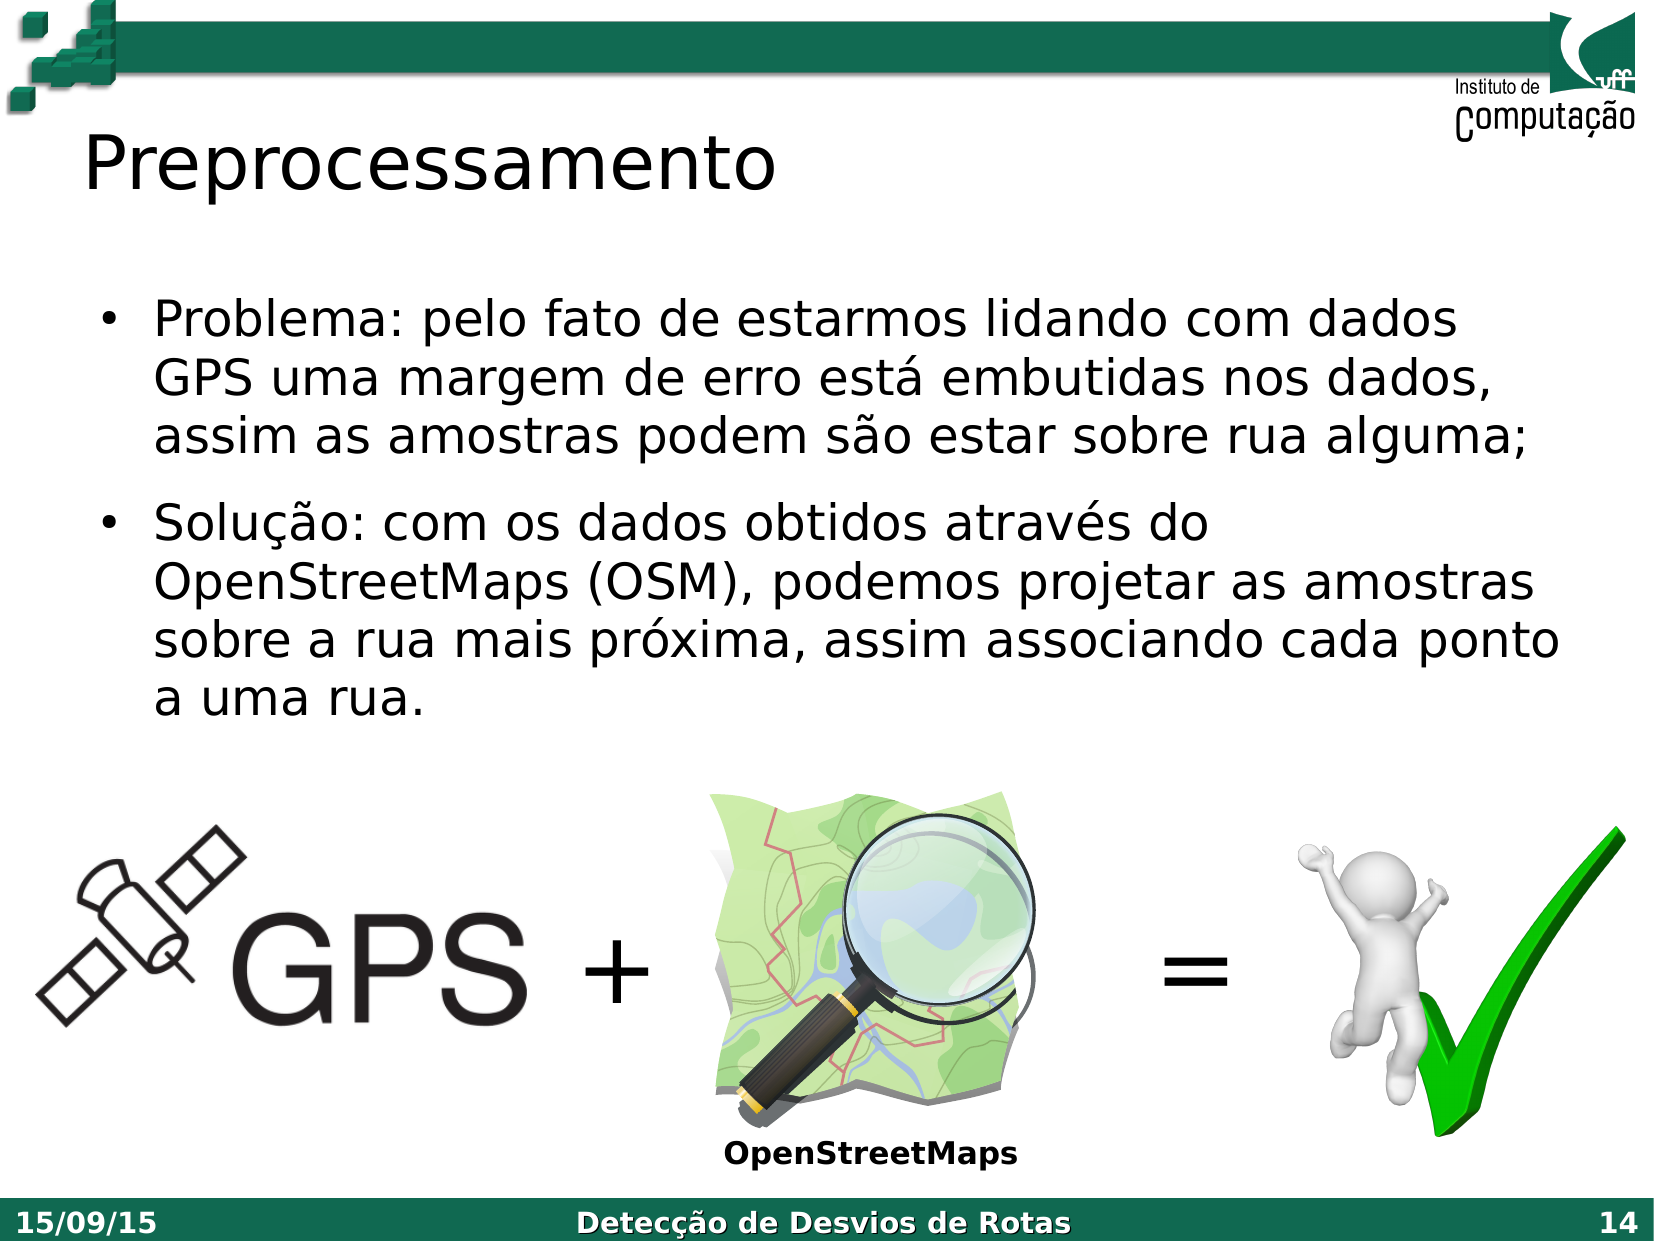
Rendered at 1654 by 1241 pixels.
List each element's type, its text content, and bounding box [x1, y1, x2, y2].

text_box + [561, 903, 680, 1035]
title Preprocessamento [82, 70, 1571, 257]
text_box = [1139, 903, 1258, 1035]
picture [0, 1198, 1654, 1241]
picture [35, 824, 527, 1028]
picture [1281, 797, 1636, 1152]
picture [0, 0, 1654, 166]
text_box OpenStreetMaps [708, 1127, 1040, 1180]
list Problema: pelo fato de estarmos lidando com dados GPS uma margem de erro está embutidas nos dados, assim as amostras podem são estar sobre rua alguma; Solução: com os dados obtidos através do OpenStreetMaps (OSM), podemos projetar as amostras sobre a rua mais próxima, assim associando cada ponto a uma rua. [82, 290, 1571, 1010]
picture [696, 791, 1053, 1148]
